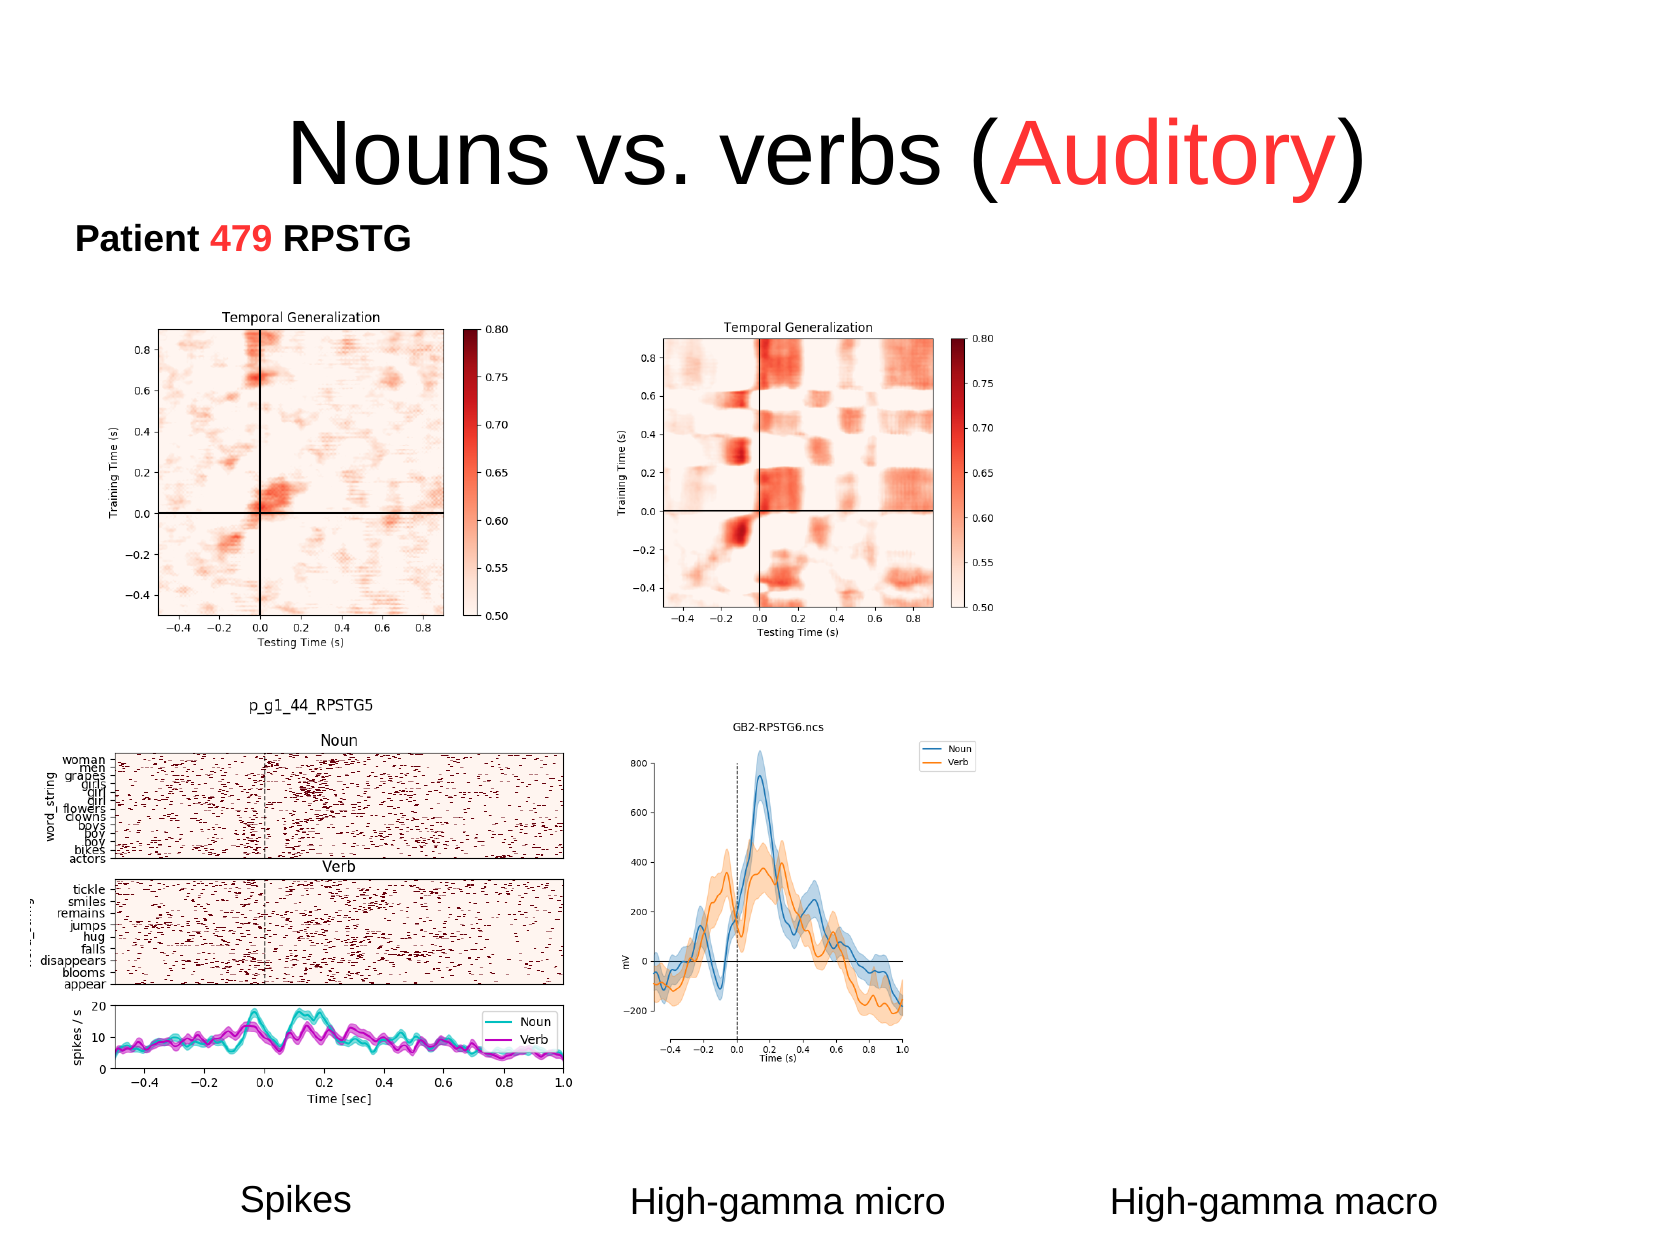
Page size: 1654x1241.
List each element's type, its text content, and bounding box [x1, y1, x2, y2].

text_box High-gamma micro [615, 1173, 976, 1231]
text_box Spikes [225, 1171, 406, 1229]
picture [75, 284, 569, 656]
picture [30, 689, 1111, 1111]
text_box Patient 479 RPSTG [60, 210, 616, 271]
text_box High-gamma macro [1095, 1173, 1456, 1231]
picture [585, 296, 1051, 646]
title Nouns vs. verbs (Auditory) [82, 49, 1571, 257]
